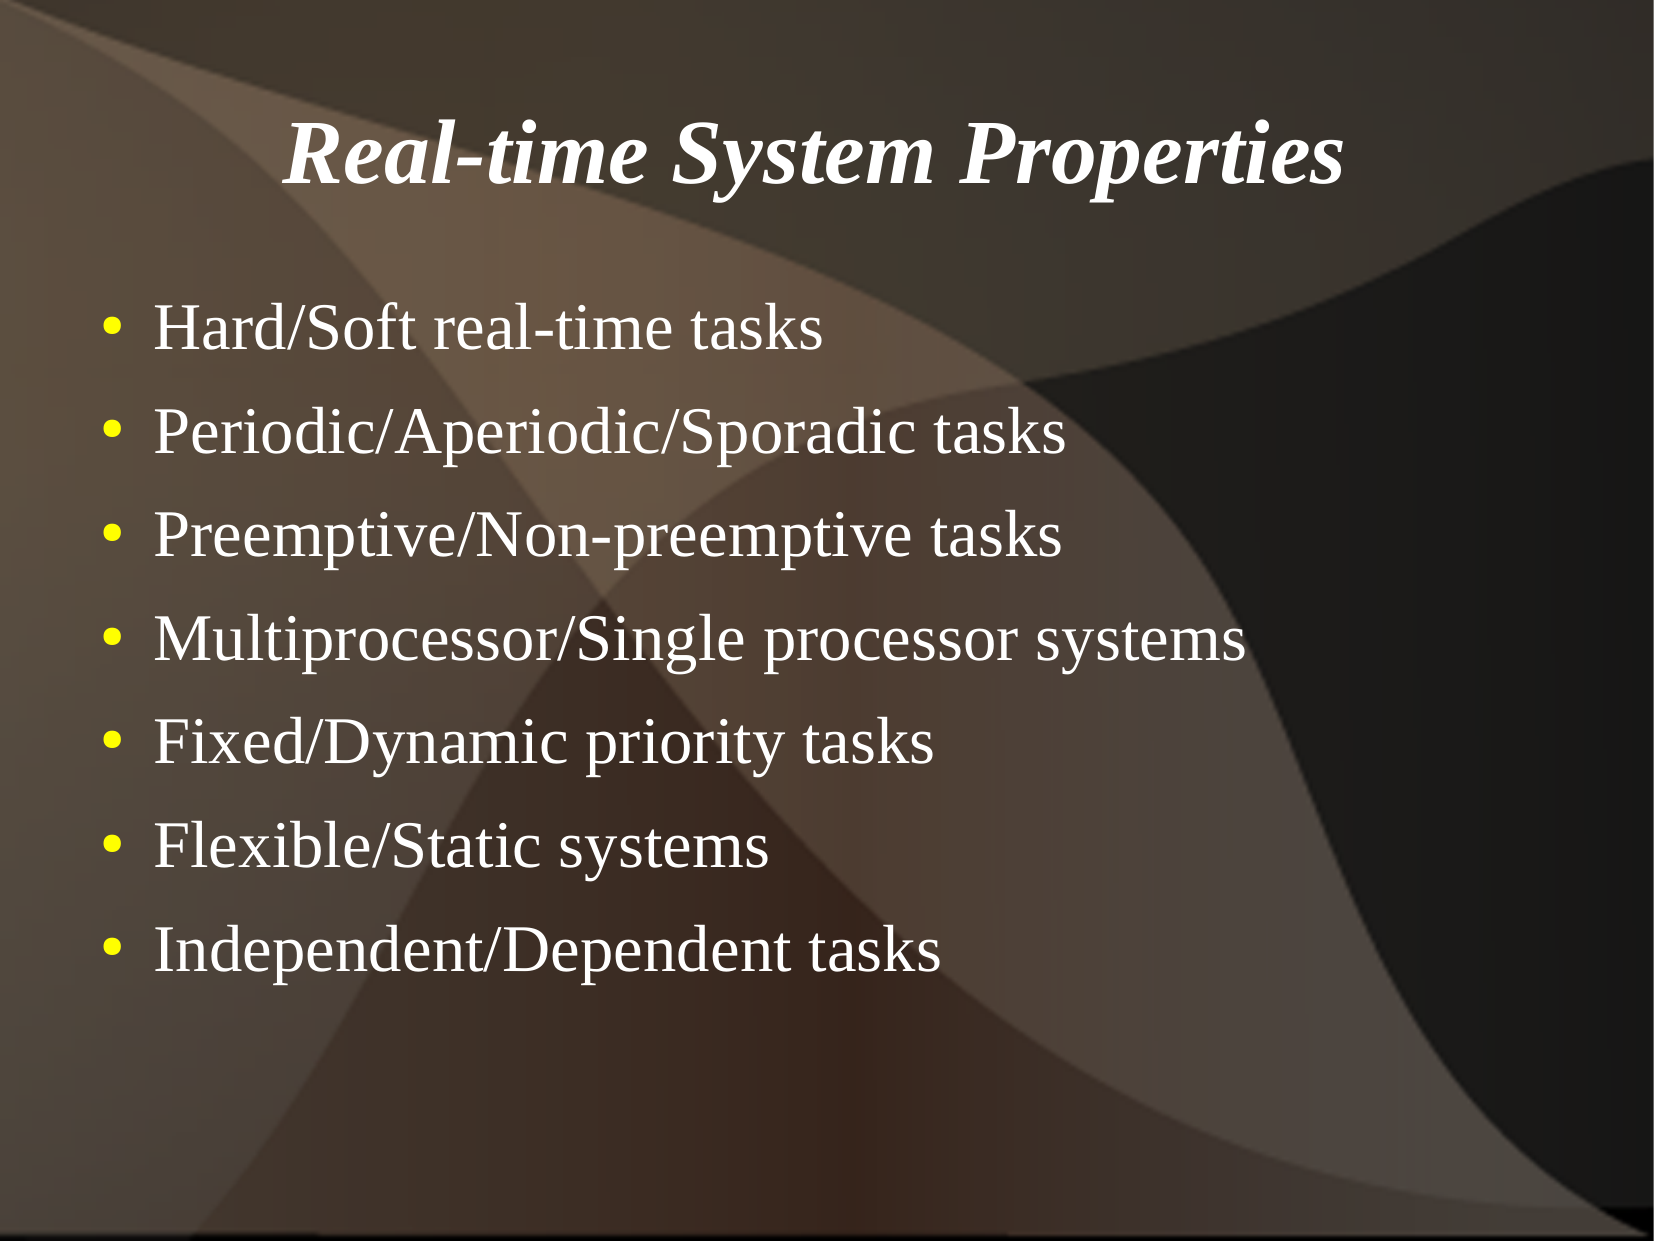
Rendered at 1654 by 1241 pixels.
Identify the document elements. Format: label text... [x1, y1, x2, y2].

picture [0, 0, 1654, 1241]
title Real-time System Properties [82, 49, 1571, 257]
list Hard/Soft real-time tasks Periodic/Aperiodic/Sporadic tasks Preemptive/Non-preemptive tasks Multiprocessor/Single processor systems Fixed/Dynamic priority tasks Flexible/Static systems Independent/Dependent tasks [82, 290, 1571, 1094]
